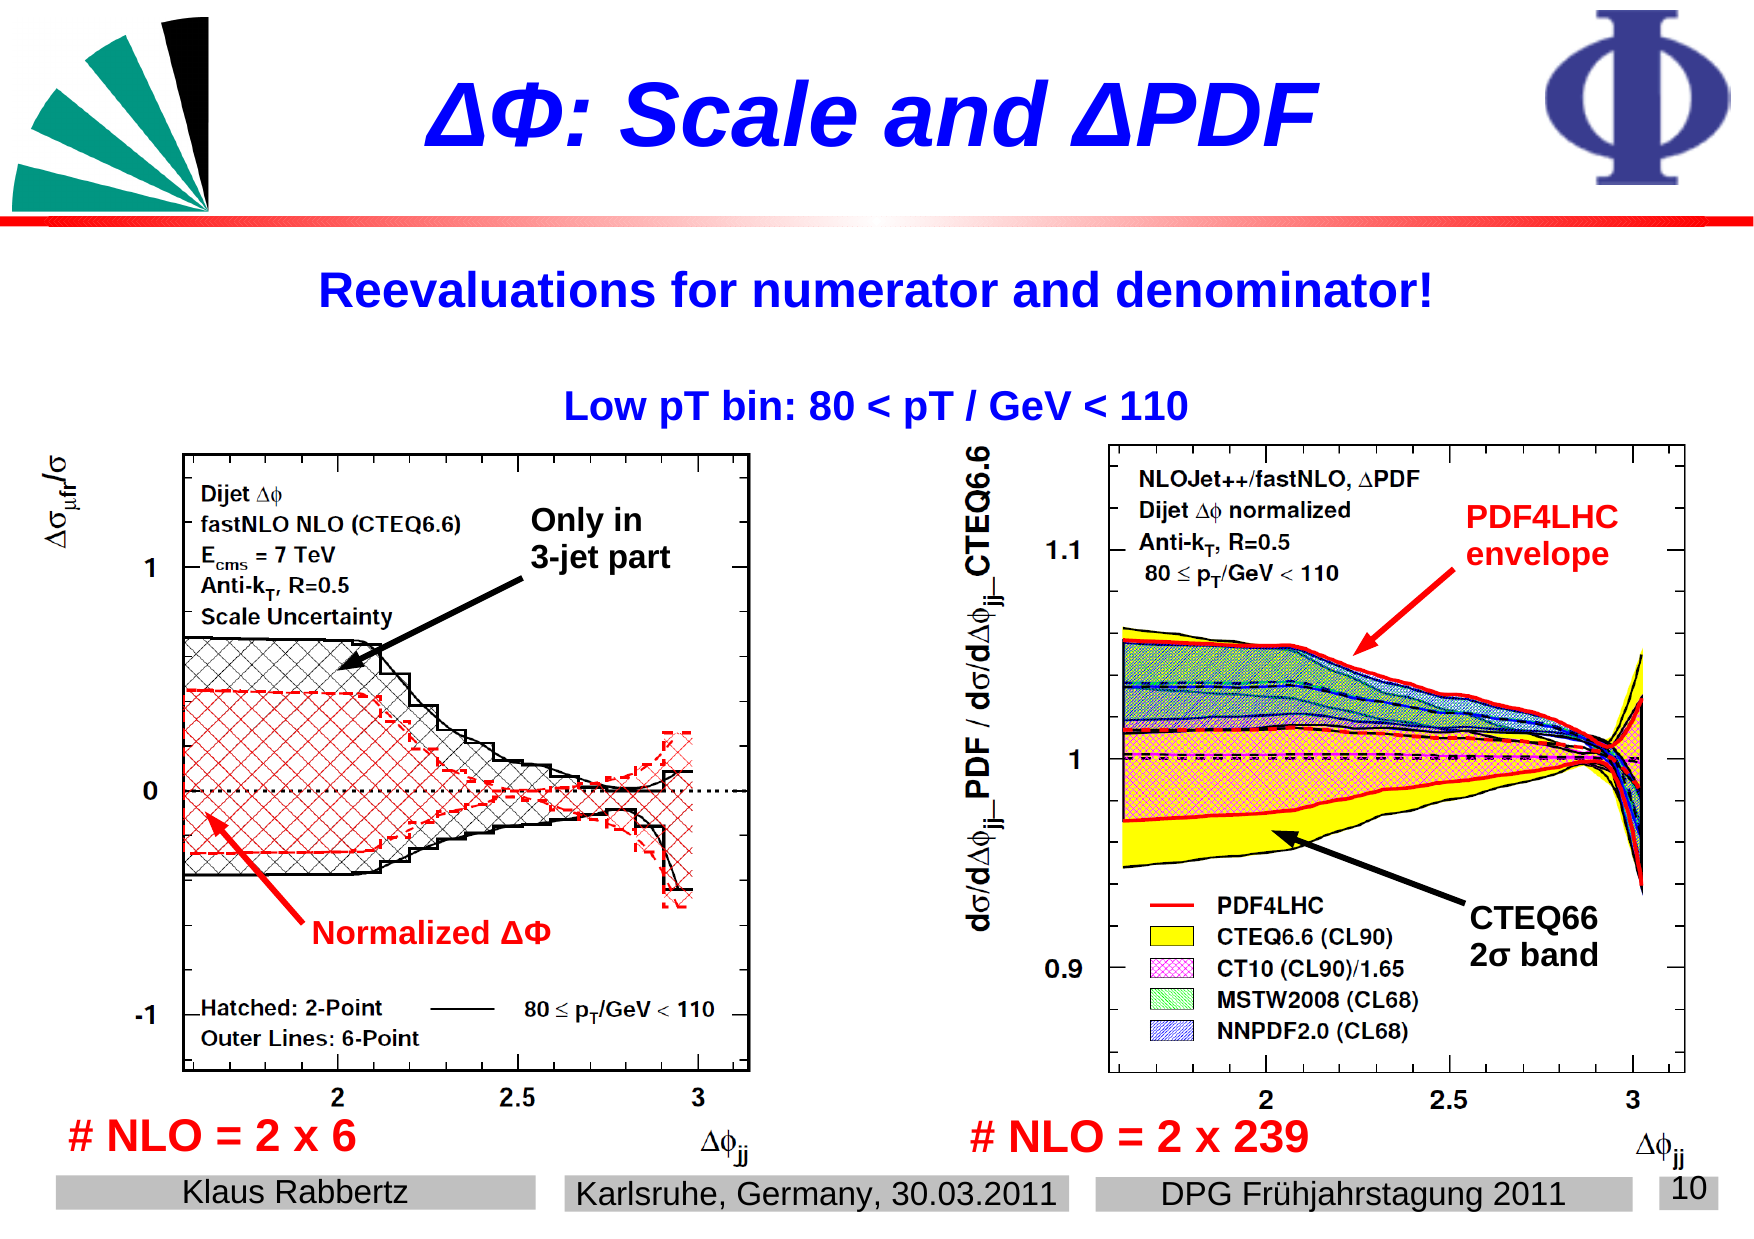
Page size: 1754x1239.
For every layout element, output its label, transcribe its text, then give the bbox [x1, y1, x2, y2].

text_box Normalized ΔΦ [299, 908, 563, 958]
picture [960, 439, 1705, 1171]
text_box Low pT bin: 80 < pT / GeV < 110 [551, 377, 1202, 436]
text_box PDF4LHC envelope [1454, 492, 1632, 579]
text_box # NLO = 2 x 239 [958, 1105, 1323, 1169]
text_box # NLO = 2 x 6 [56, 1103, 369, 1168]
picture [37, 446, 761, 1168]
text_box Reevaluations for numerator and denominator! [306, 256, 1448, 324]
picture [12, 17, 209, 214]
title ΔΦ: Scale and ΔPDF [220, 22, 1525, 207]
text_box CTEQ66 2σ band [1457, 893, 1612, 980]
picture [1545, 10, 1731, 185]
text_box Only in 3-jet part [518, 495, 683, 582]
